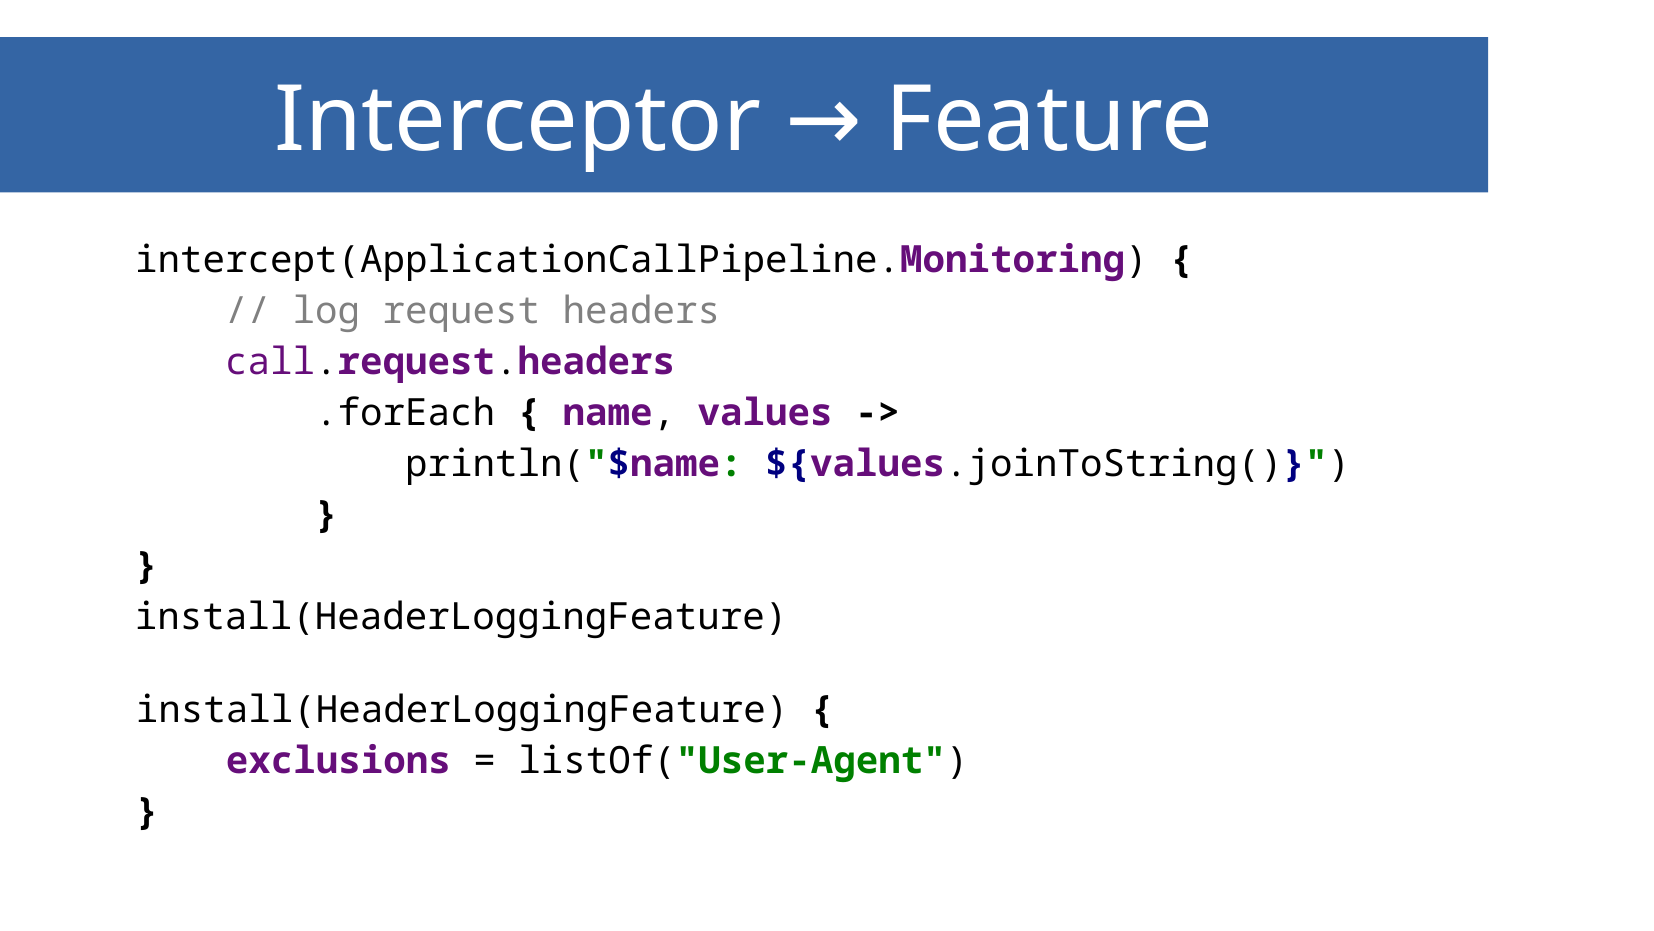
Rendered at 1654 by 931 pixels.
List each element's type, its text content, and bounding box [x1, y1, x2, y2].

text_box install(HeaderLoggingFeature) { exclusions = listOf("User-Agent") } [121, 675, 984, 825]
text_box intercept(ApplicationCallPipeline.Monitoring) { // log request headers call.request.headers .forEach { name, values -> println("$name: ${values.joinToString()}") } } [120, 225, 1366, 556]
text_box install(HeaderLoggingFeature) [120, 581, 803, 642]
title Interceptor → Feature [0, 37, 1489, 193]
